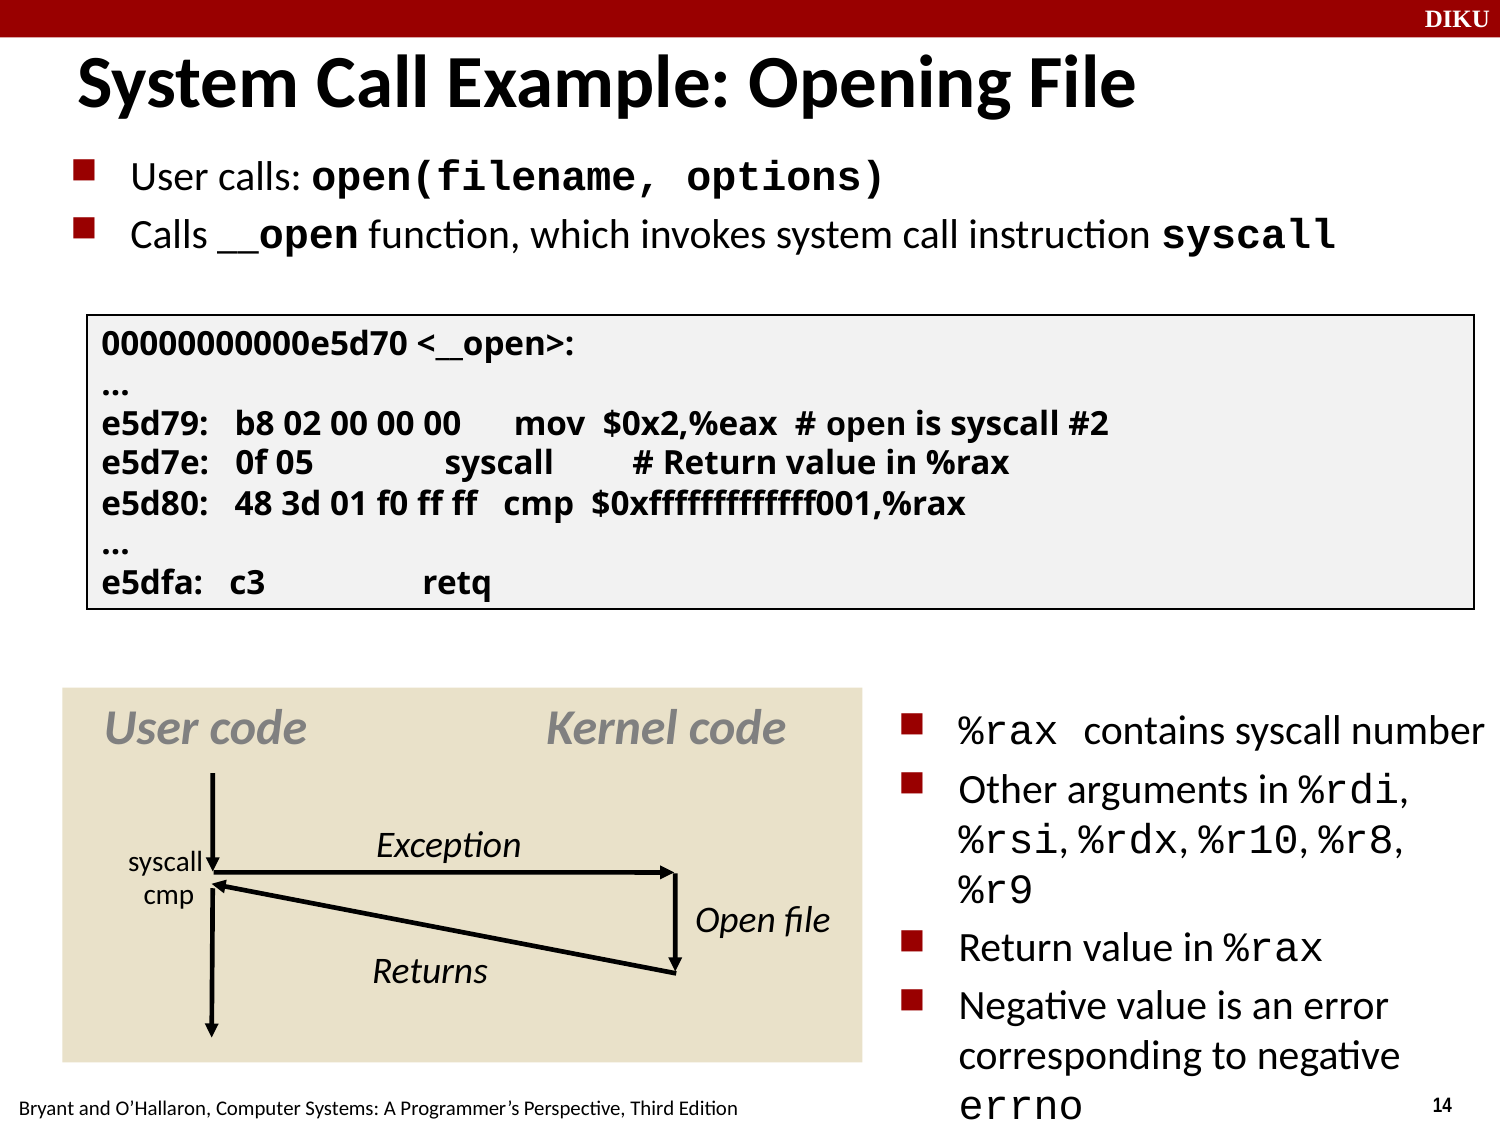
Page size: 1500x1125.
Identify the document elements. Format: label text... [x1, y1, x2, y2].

text_box 00000000000e5d70 <__open>: ... e5d79: b8 02 00 00 00 mov $0x2,%eax # open is syscall #2 e5d7e: 0f 05 syscall # Return value in %rax e5d80: 48 3d 01 f0 ff ff cmp $0xfffffffffffff001,%rax ... e5dfa: c3 retq [86, 314, 1475, 609]
text_box Exception [361, 812, 537, 873]
text_box cmp [128, 868, 210, 918]
text_box Open file [680, 887, 881, 948]
text_box %rax contains syscall number Other arguments in %rdi, %rsi, %rdx, %r10, %r8, %r9 Return value in %rax Negative value is an error corresponding to negative errno [887, 695, 1500, 1113]
text_box User calls: open(filename, options) Calls __open function, which invokes system call instruction syscall [59, 141, 1438, 313]
text_box Returns [357, 938, 503, 998]
text_box Kernel code [531, 687, 802, 763]
text_box System Call Example: Opening File [62, 31, 1475, 125]
text_box syscall [113, 834, 219, 885]
text_box User code [89, 687, 323, 763]
text_box [62, 687, 863, 1063]
